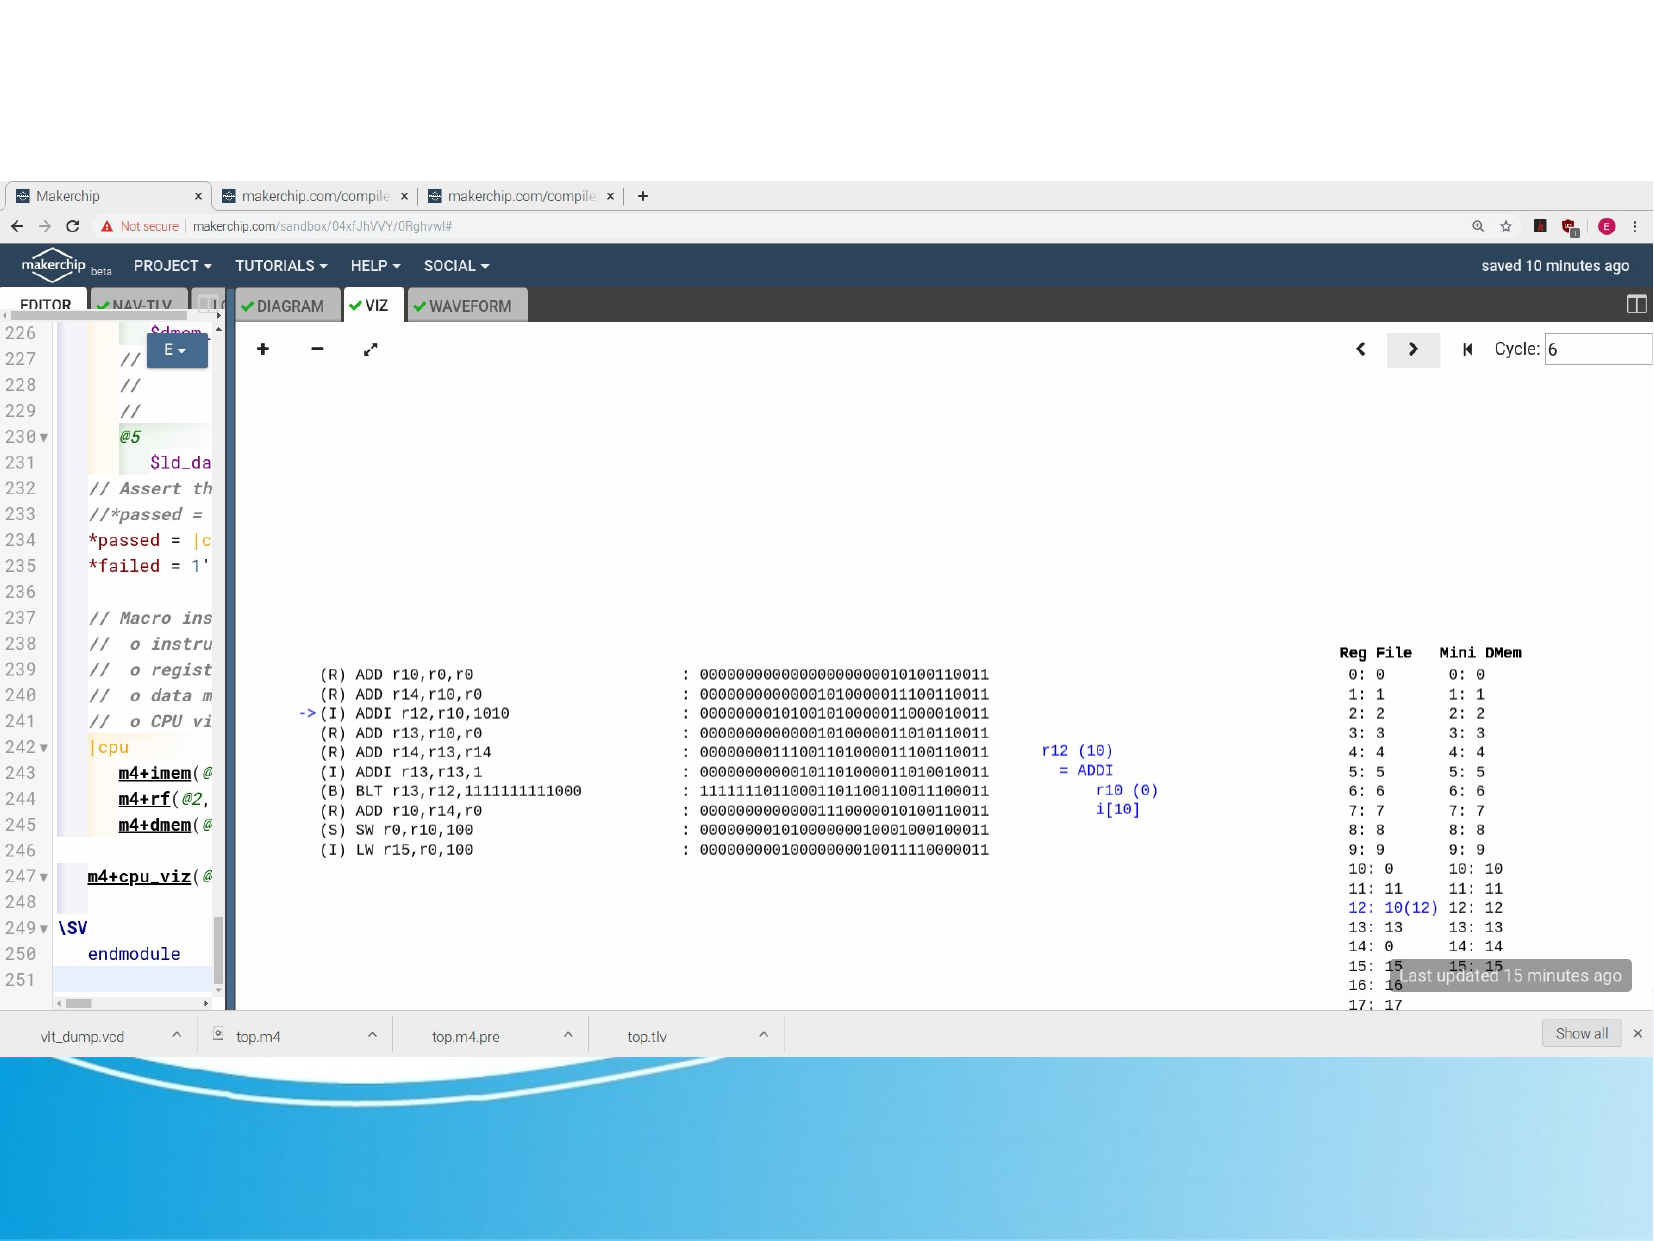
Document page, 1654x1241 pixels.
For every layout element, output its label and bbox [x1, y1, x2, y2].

picture [0, 181, 1654, 1241]
